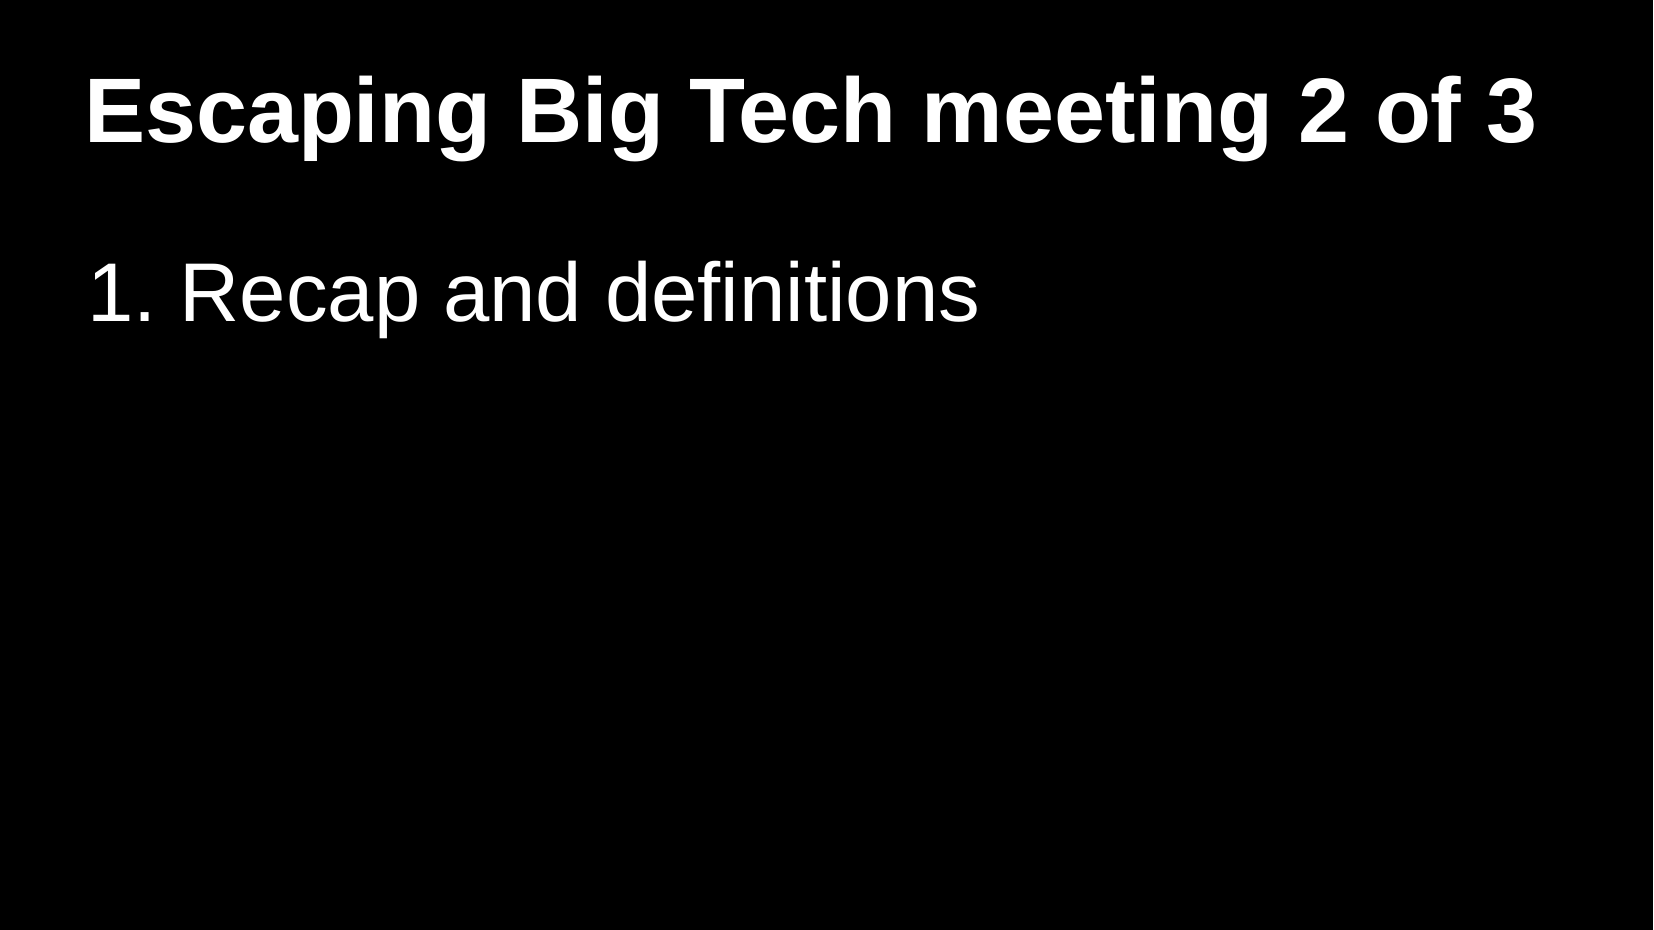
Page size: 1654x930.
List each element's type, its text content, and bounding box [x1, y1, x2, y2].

title Escaping Big Tech meeting 2 of 3 [84, 56, 1561, 166]
list 1. Recap and definitions [87, 124, 1573, 830]
